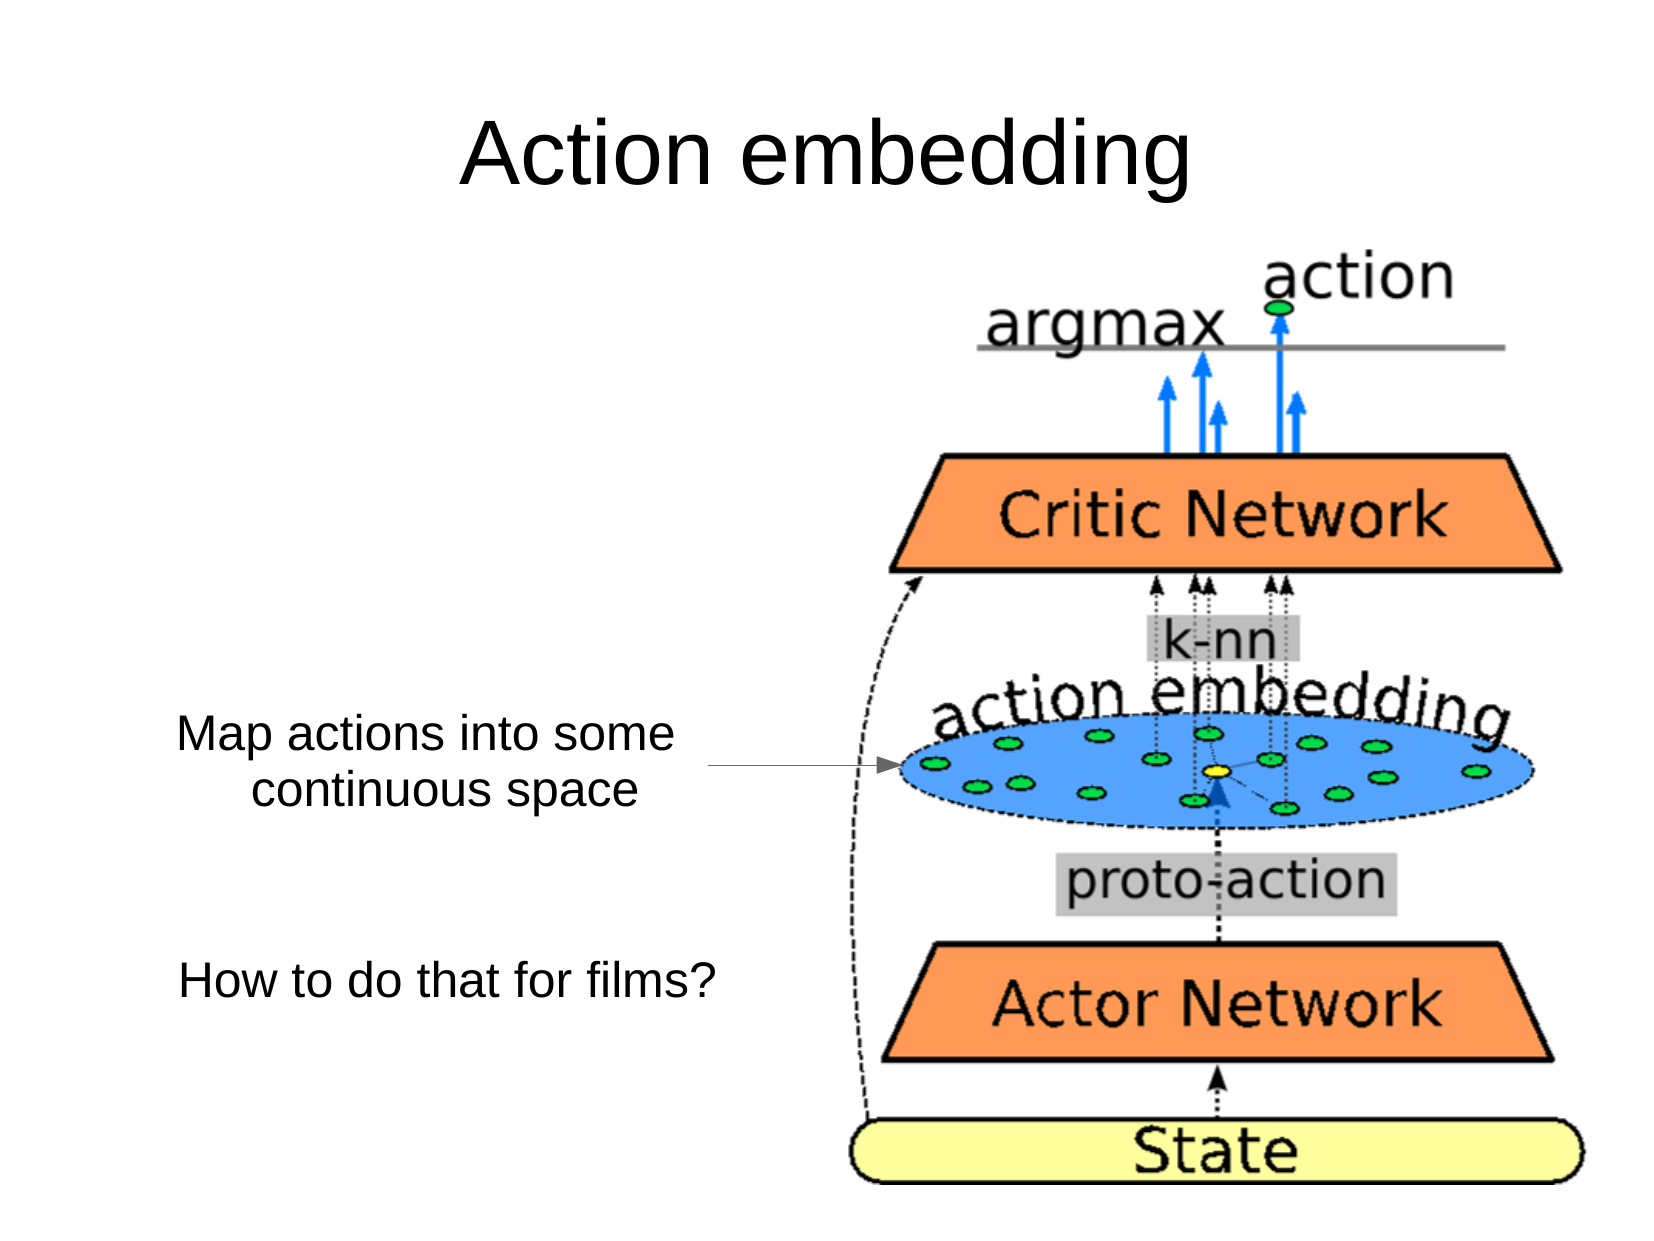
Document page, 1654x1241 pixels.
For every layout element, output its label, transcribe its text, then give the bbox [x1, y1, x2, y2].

title Action embedding [82, 49, 1571, 257]
picture [810, 249, 1590, 1186]
text_box How to do that for films? [163, 945, 733, 1017]
text_box Map actions into some continuous space [105, 705, 720, 833]
